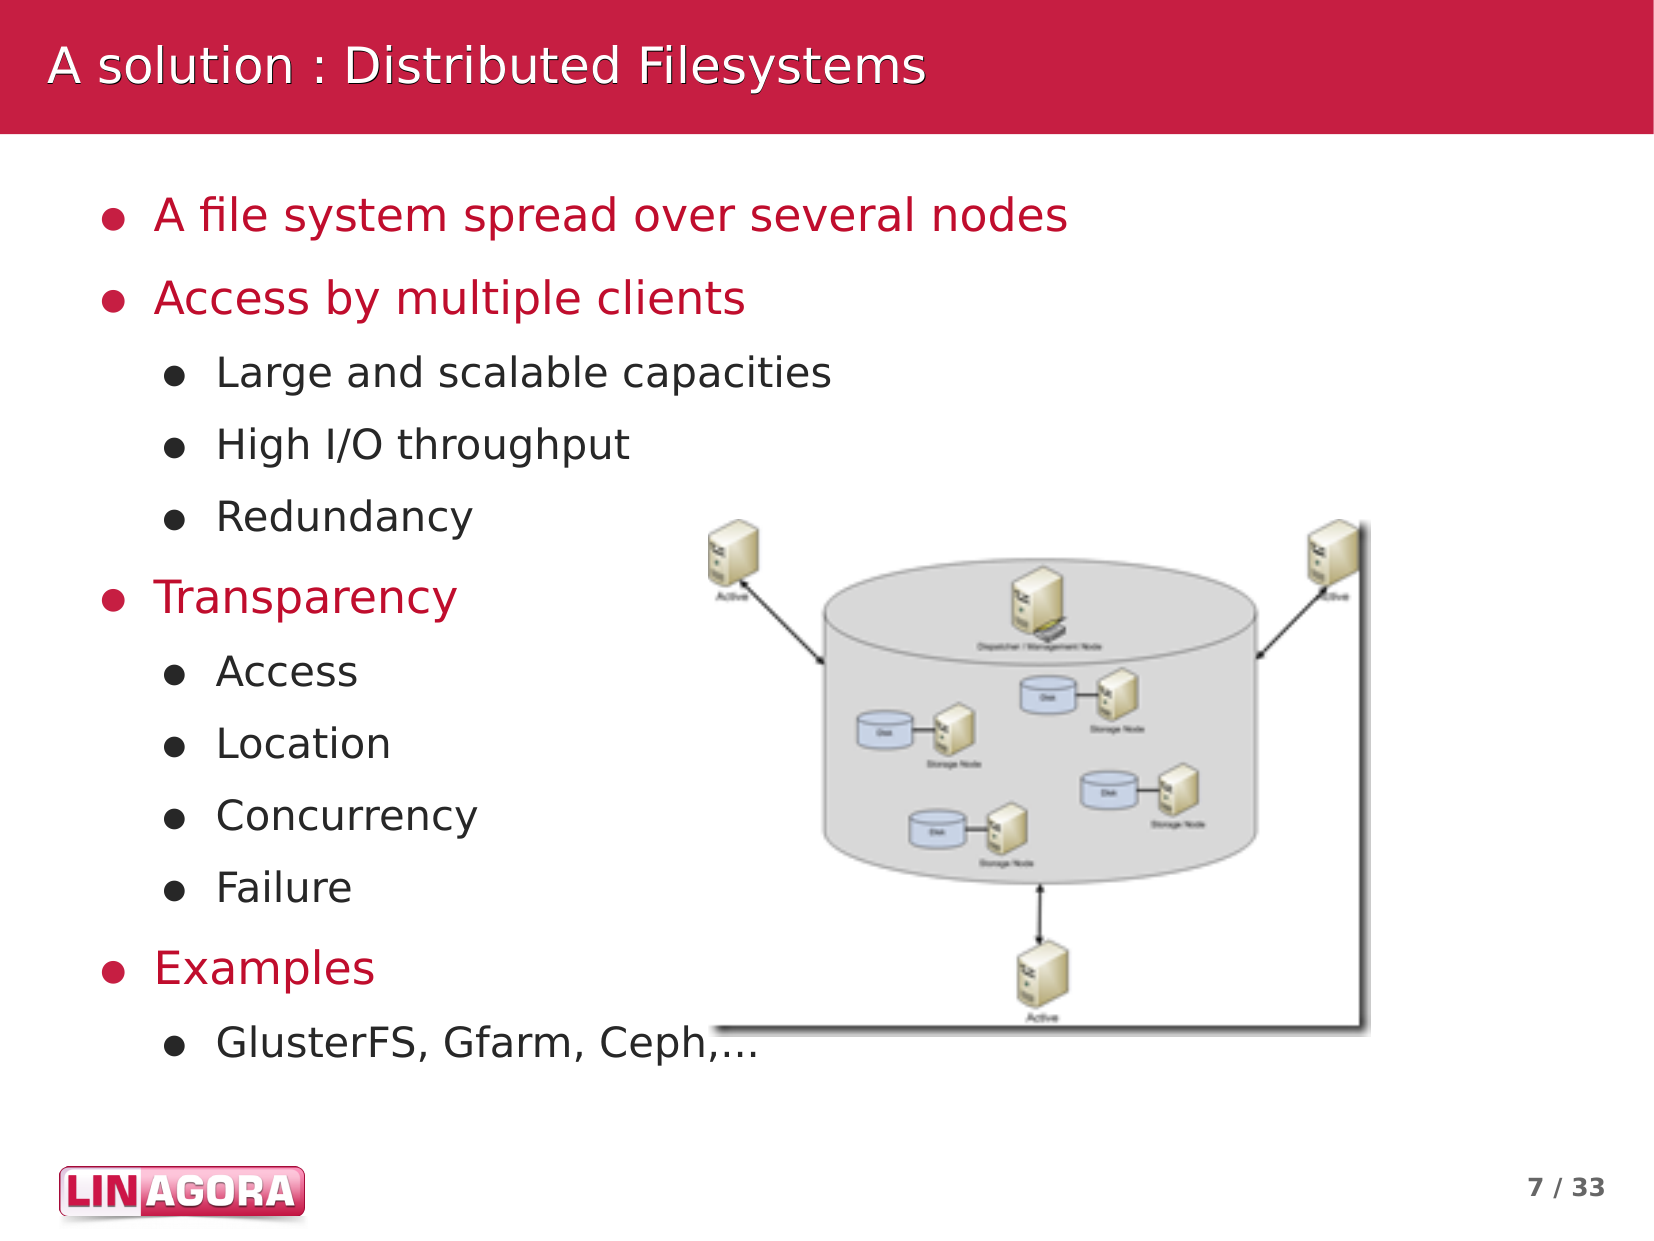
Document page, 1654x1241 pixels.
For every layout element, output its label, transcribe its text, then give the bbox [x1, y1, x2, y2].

picture [59, 1166, 308, 1229]
list A file system spread over several nodes Access by multiple clients Large and scalable capacities High I/O throughput Redundancy Transparency Access Location Concurrency Failure Examples GlusterFS, Gfarm, Ceph,... [82, 188, 1571, 1123]
picture [708, 519, 1371, 1037]
title A solution : Distributed Filesystems [47, 7, 1624, 126]
